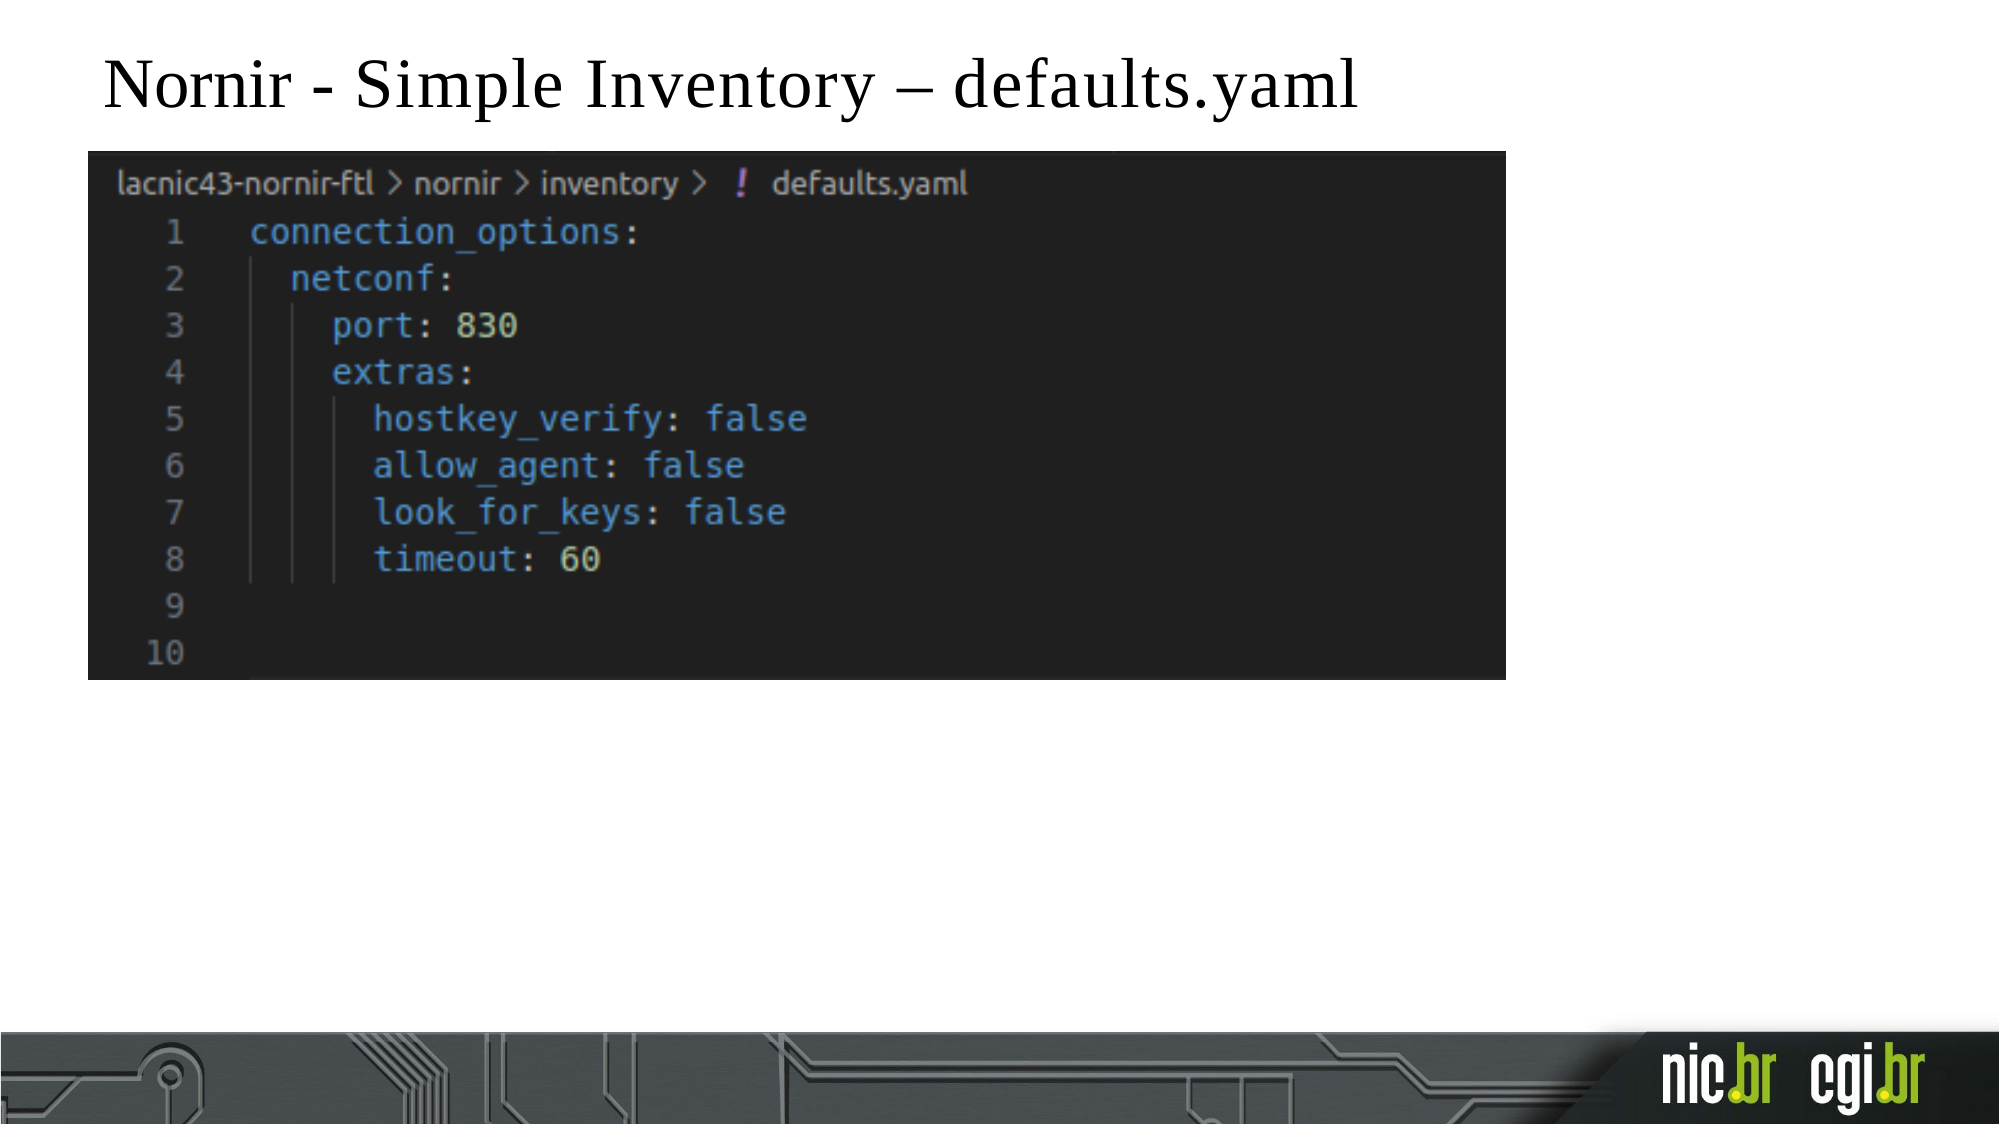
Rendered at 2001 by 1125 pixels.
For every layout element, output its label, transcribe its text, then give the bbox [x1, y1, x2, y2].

picture [0, 0, 1999, 1124]
title Nornir - Simple Inventory – defaults.yaml [78, 36, 1923, 122]
